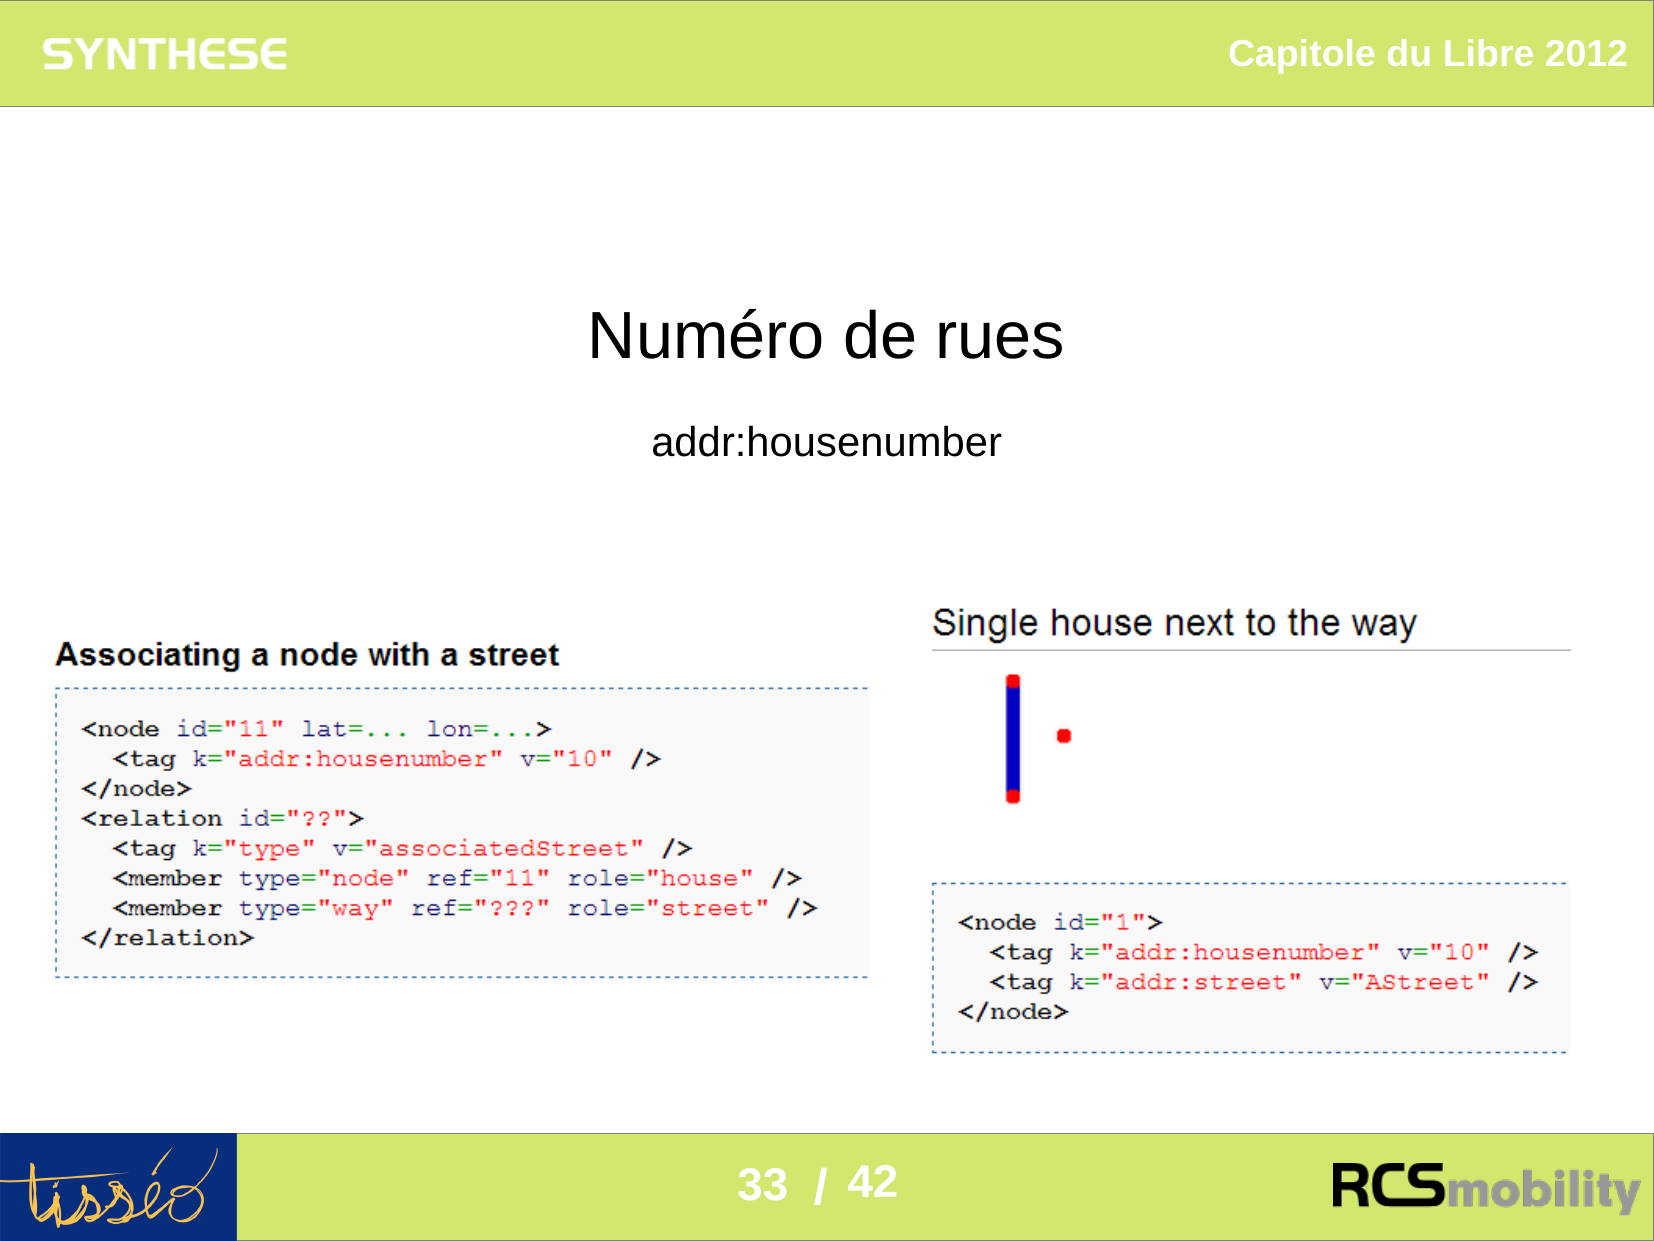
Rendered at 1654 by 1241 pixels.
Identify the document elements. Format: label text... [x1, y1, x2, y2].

picture [0, 1133, 237, 1241]
text_box Capitole du Libre 2012 [0, 0, 1654, 107]
text_box <numéro> [551, 1151, 804, 1241]
text_box / [237, 1133, 1654, 1241]
text_box 42 [832, 1149, 968, 1229]
picture [43, 625, 869, 994]
picture [923, 598, 1571, 1063]
picture [41, 35, 292, 73]
picture [1333, 1163, 1642, 1217]
subtitle Numéro de rues addr:housenumber [82, 141, 1571, 1087]
